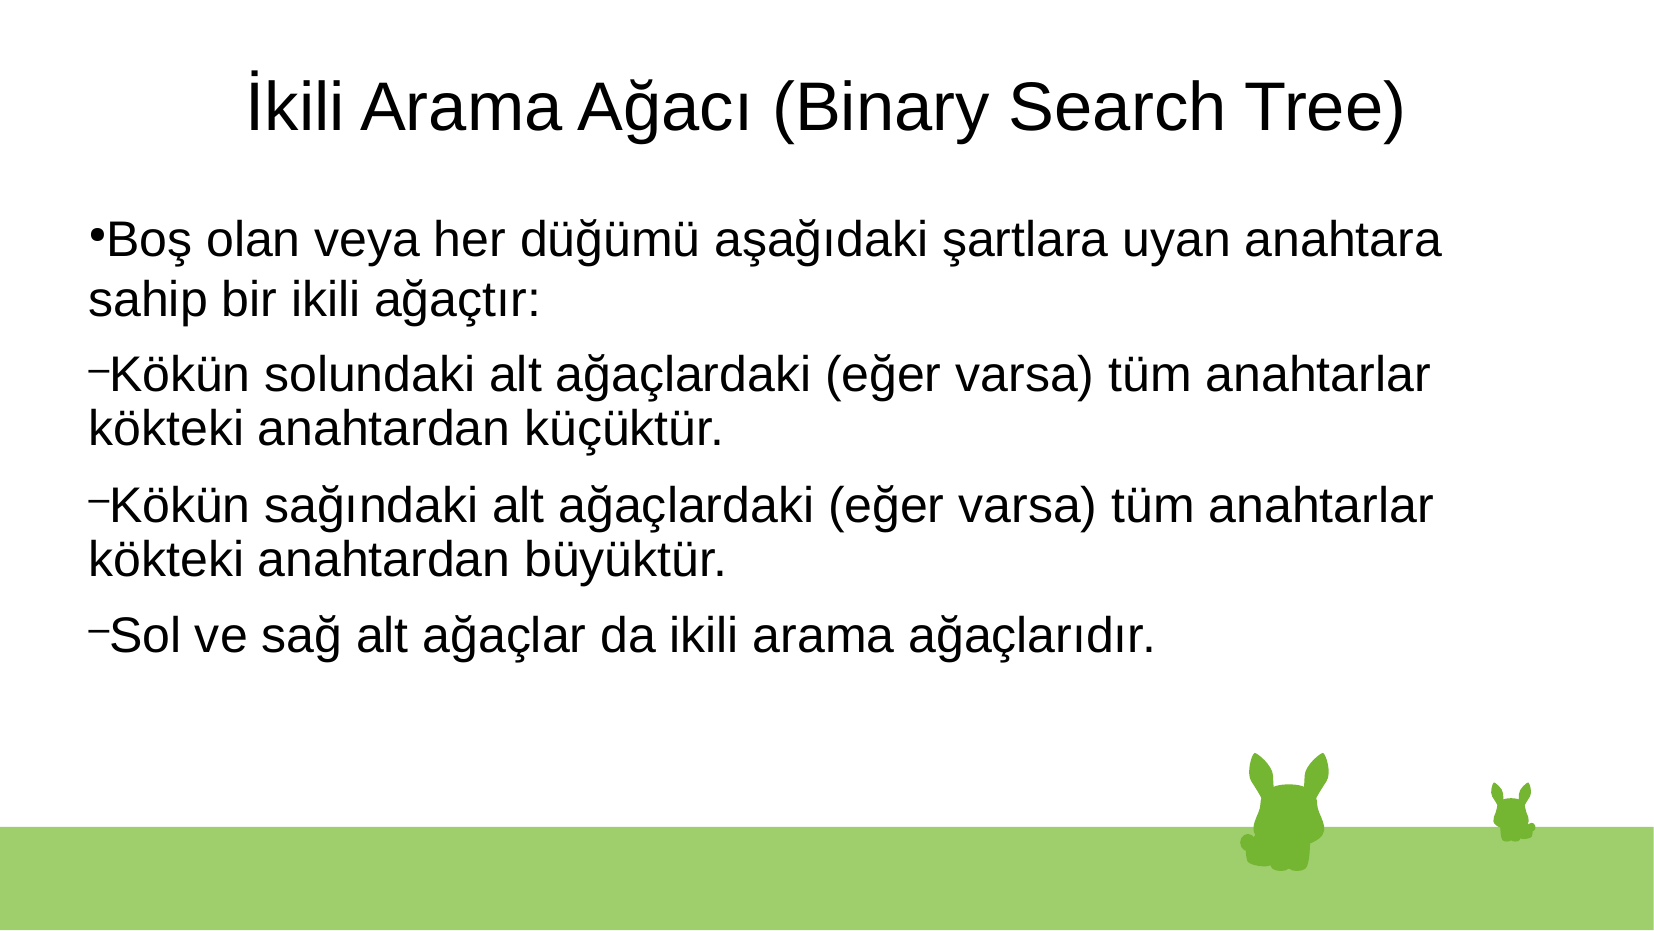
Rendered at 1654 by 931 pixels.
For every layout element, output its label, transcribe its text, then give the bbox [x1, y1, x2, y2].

title İ﻿kili Arama Ağacı (Binary Search Tree) [88, 29, 1565, 178]
list ﻿Boş olan veya her düğümü aşağıdaki şartlara uyan anahtara sahip bir ikili ağaçtır: Kökün solundaki alt ağaçlardaki (eğer varsa) tüm anahtarlar kökteki anahtardan küçüktür. Kökün sağındaki alt ağaçlardaki (eğer varsa) tüm anahtarlar kökteki anahtardan büyüktür. Sol ve sağ alt ağaçlar da ikili arama ağaçlarıdır. [88, 206, 1565, 739]
